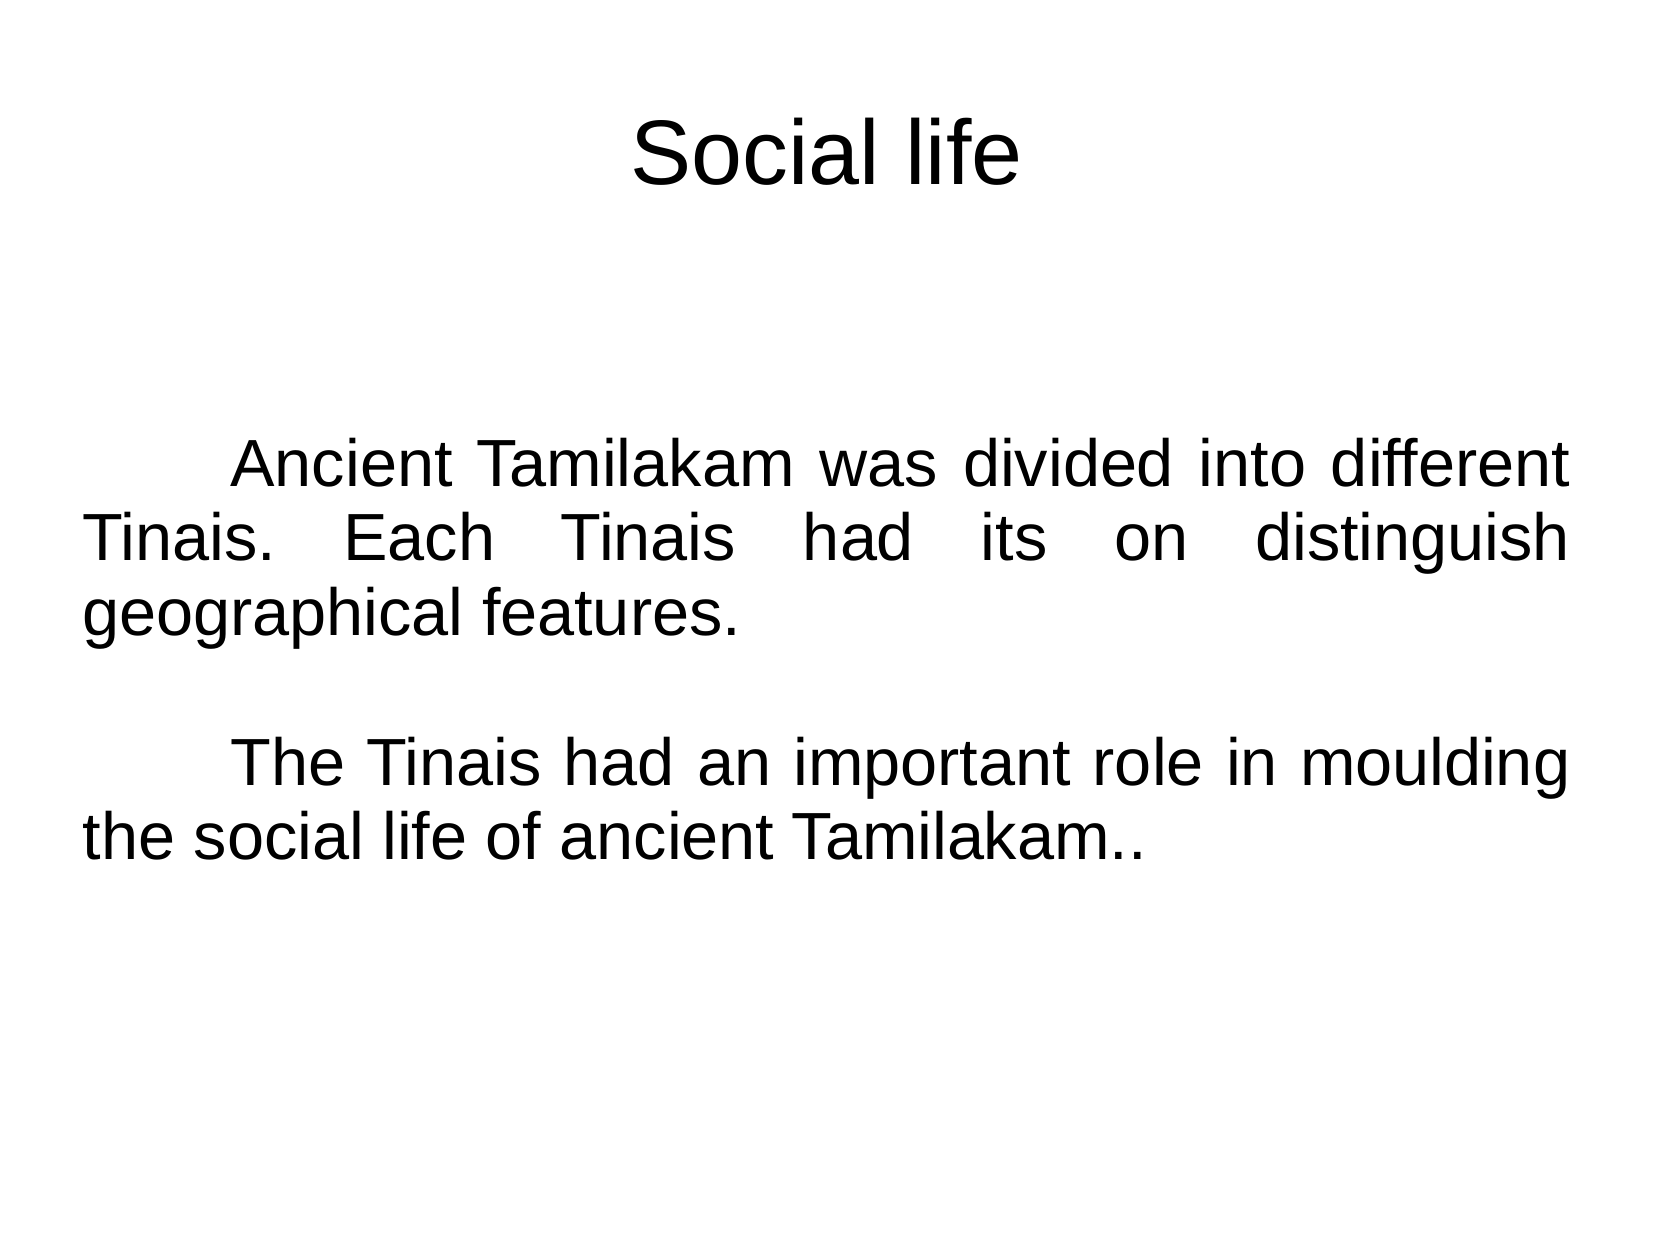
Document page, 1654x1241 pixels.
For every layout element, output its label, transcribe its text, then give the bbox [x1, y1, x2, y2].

title Social life [82, 49, 1571, 257]
subtitle Ancient Tamilakam was divided into different Tinais. Each Tinais had its on distinguish geographical features. The Tinais had an important role in moulding the social life of ancient Tamilakam.. [82, 290, 1571, 1010]
